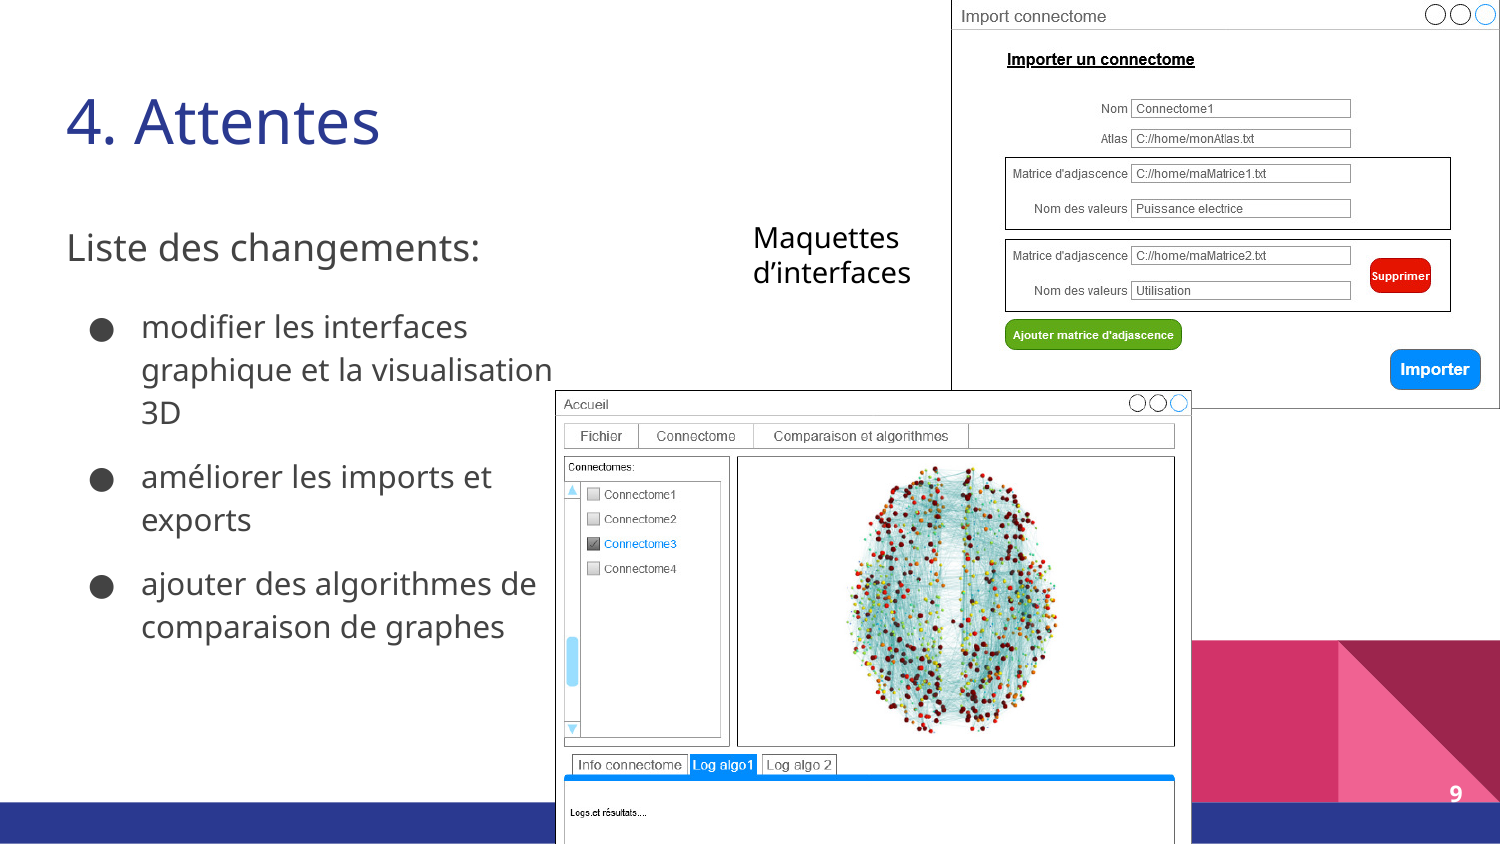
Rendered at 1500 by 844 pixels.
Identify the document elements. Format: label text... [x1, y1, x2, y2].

picture [555, 0, 1500, 844]
text_box Maquettes d’interfaces [737, 204, 938, 319]
list Liste des changements: modifier les interfaces graphique et la visualisation 3D améliorer les imports et exports ajouter des algorithmes de comparaison de graphes [51, 201, 591, 750]
slide_number <number> [1387, 762, 1478, 828]
title 4. Attentes [51, 67, 951, 167]
